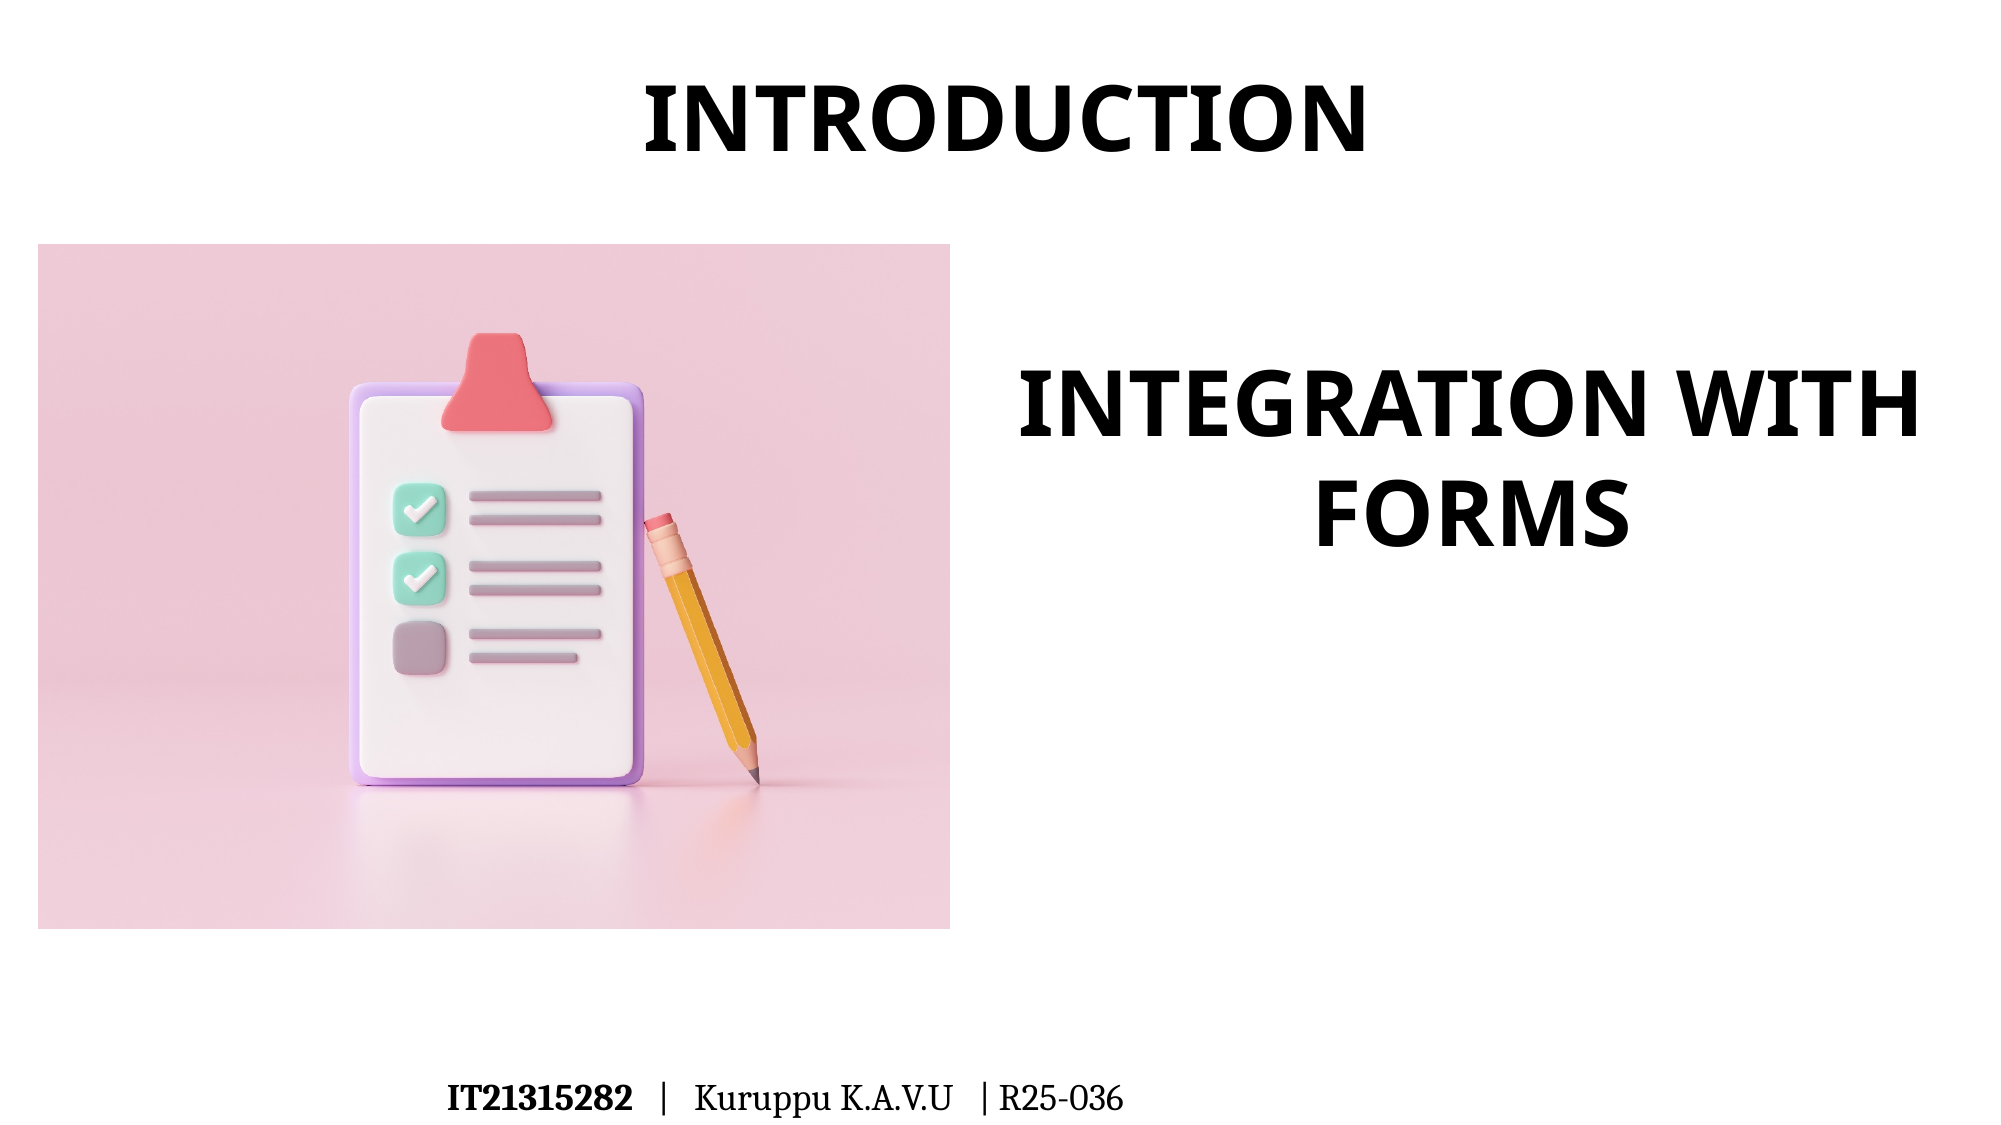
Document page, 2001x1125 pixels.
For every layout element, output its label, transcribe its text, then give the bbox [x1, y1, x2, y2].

text_box IT21315282 | Kuruppu K.A.V.U | R25-036 [432, 1065, 1550, 1125]
text_box INTEGRATION WITH FORMS [971, 337, 1973, 575]
picture [38, 244, 950, 929]
title INTRODUCTION [50, 50, 1967, 180]
